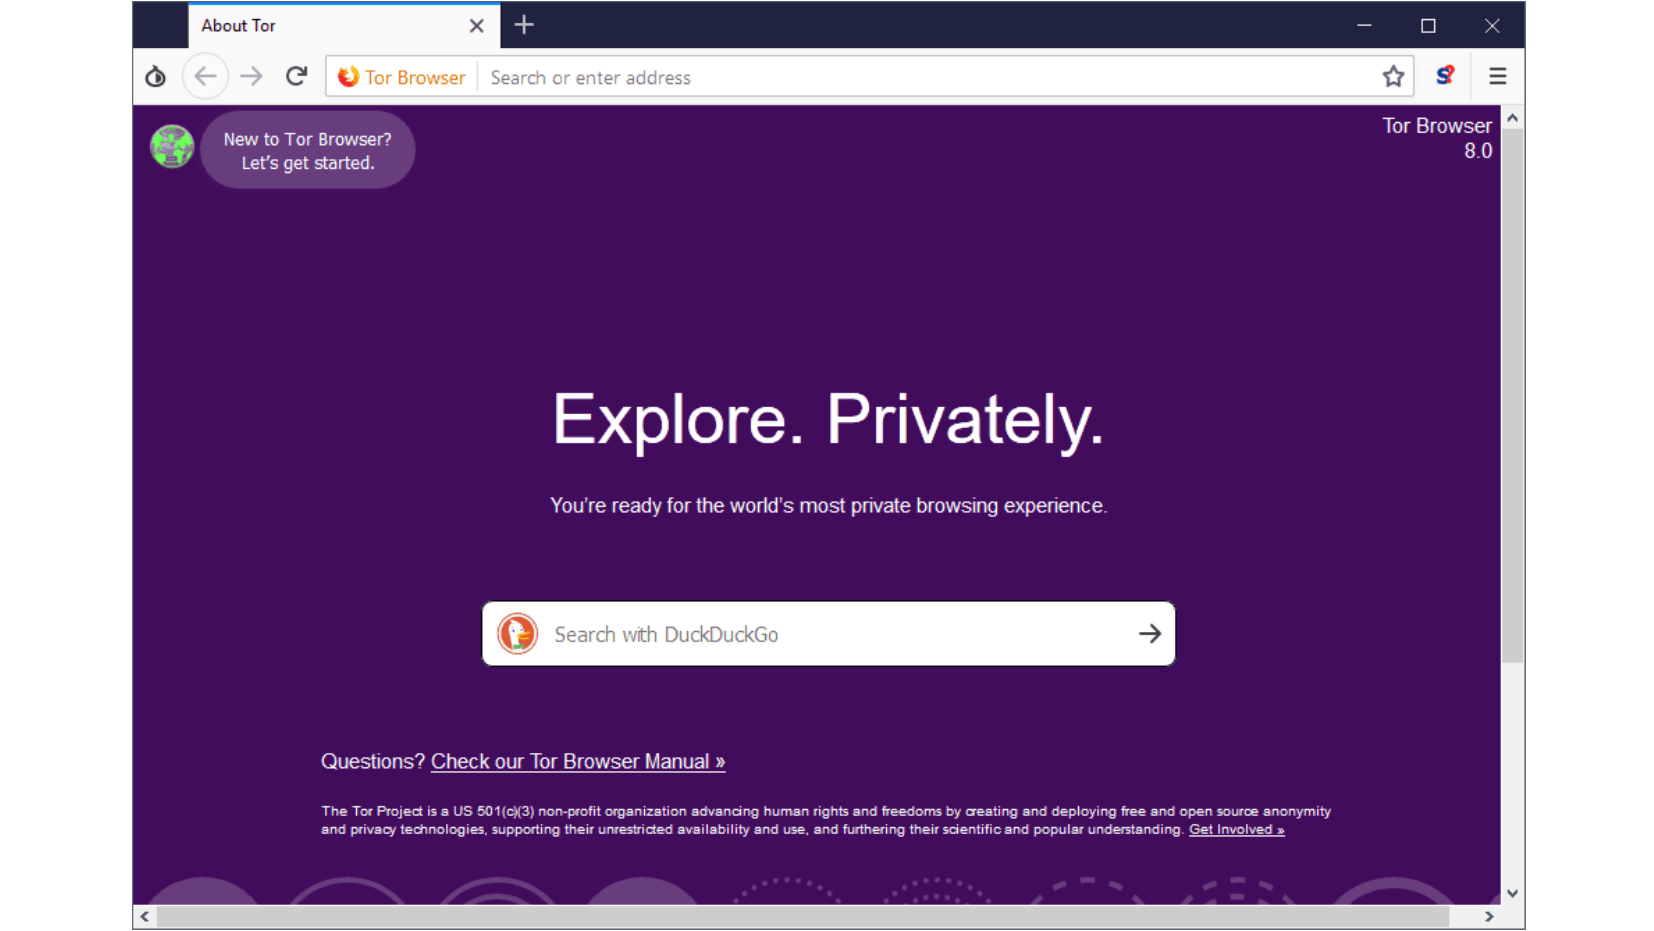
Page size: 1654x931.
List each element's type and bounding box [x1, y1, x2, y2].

picture [132, 1, 1526, 930]
